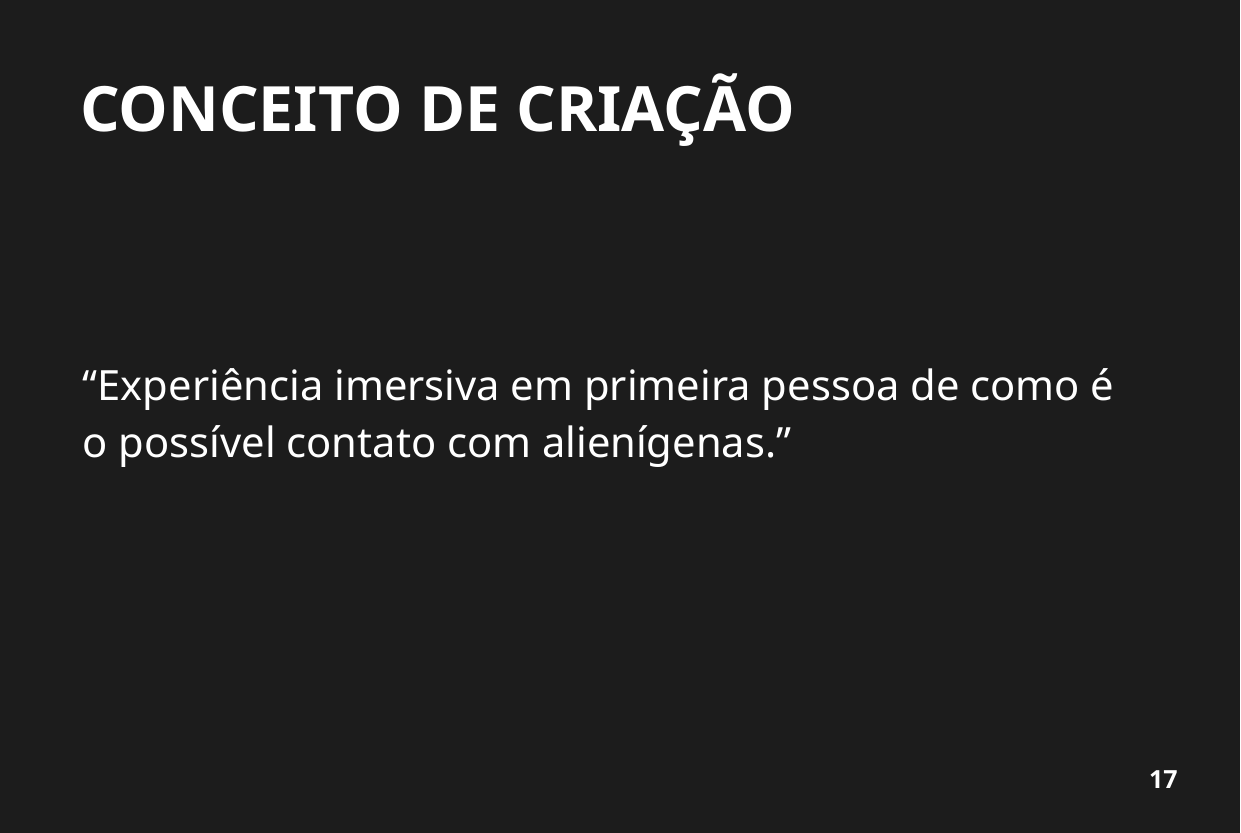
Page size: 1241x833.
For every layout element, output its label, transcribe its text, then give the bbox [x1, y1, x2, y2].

title CONCEITO DE CRIAÇÃO [80, 26, 1156, 188]
subtitle “Experiência imersiva em primeira pessoa de como é o possível contato com alienígenas.” [82, 355, 1134, 537]
title 17 [1133, 756, 1193, 802]
